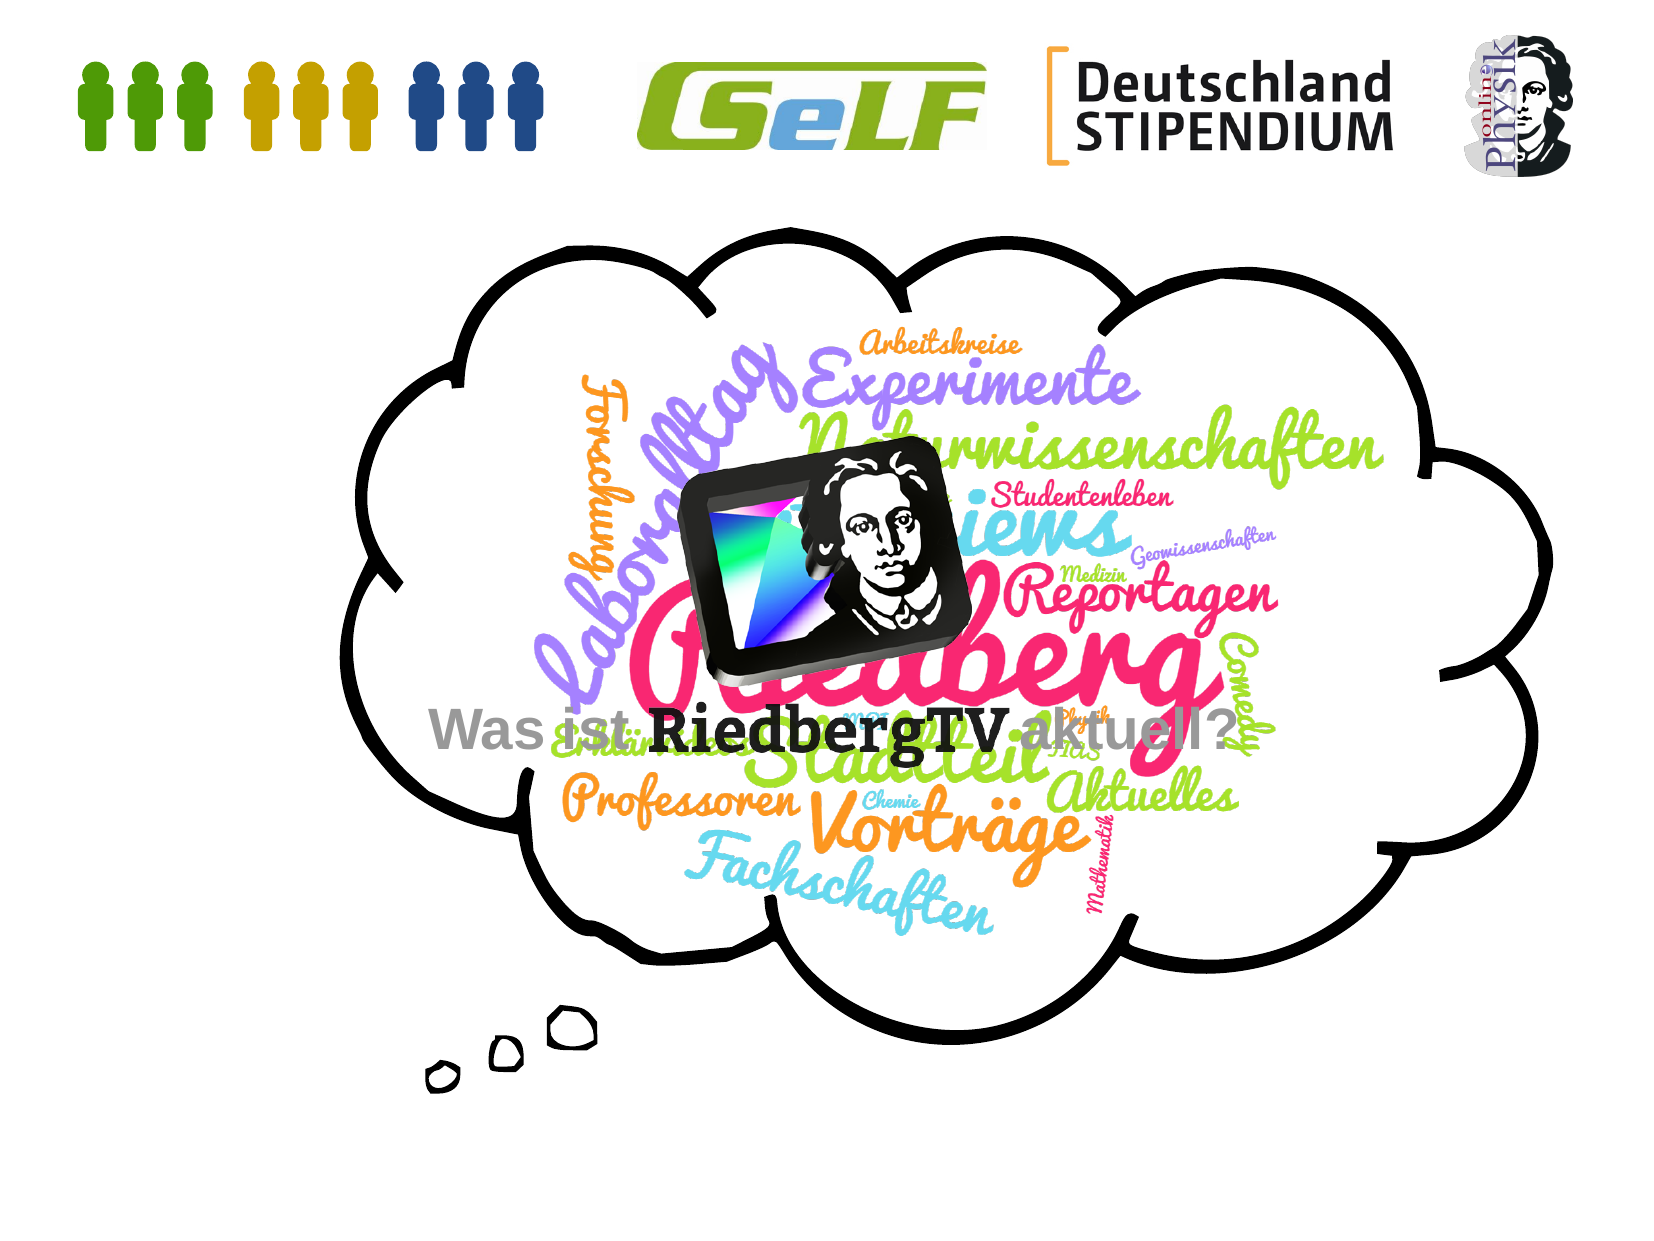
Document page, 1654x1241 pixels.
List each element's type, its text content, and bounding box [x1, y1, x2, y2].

text_box [243, 61, 280, 152]
text_box Was ist aktuell? [413, 689, 1256, 770]
text_box [408, 61, 445, 152]
text_box [127, 61, 163, 152]
text_box [177, 61, 213, 152]
picture [637, 62, 987, 150]
picture [283, 35, 1595, 1100]
text_box [507, 61, 544, 152]
picture [1039, 38, 1404, 174]
text_box [293, 61, 329, 152]
text_box [77, 61, 114, 152]
text_box [342, 61, 378, 152]
text_box [458, 61, 494, 152]
